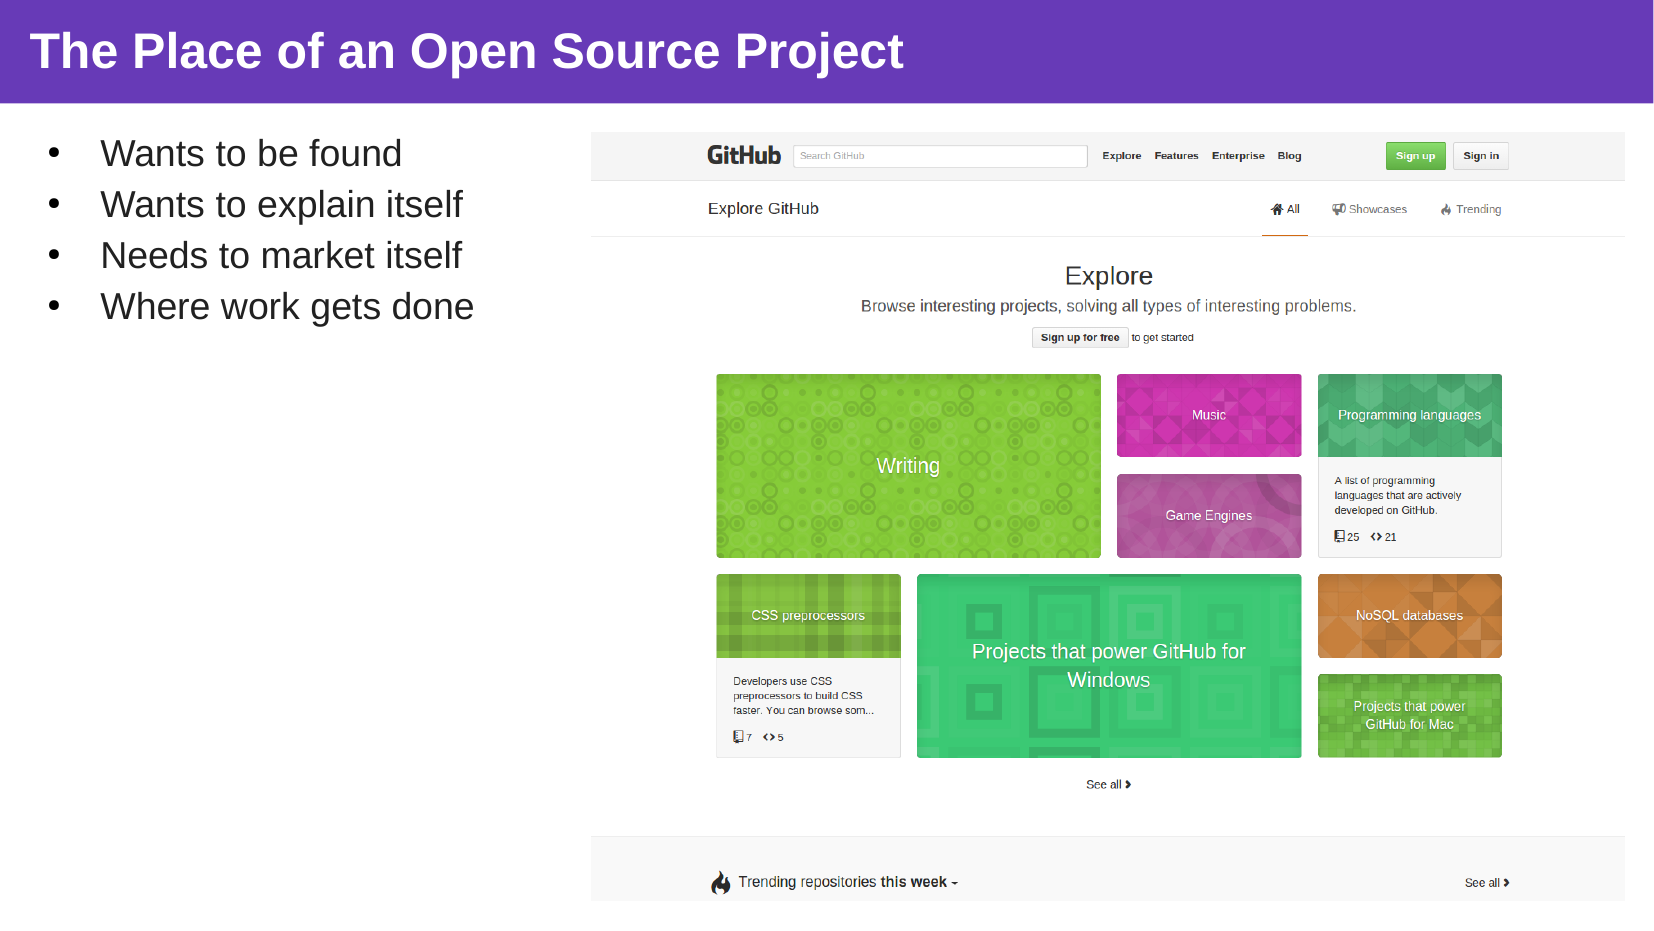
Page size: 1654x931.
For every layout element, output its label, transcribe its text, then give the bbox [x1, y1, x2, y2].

list Wants to be found Wants to explain itself Needs to market itself Where work gets done [29, 132, 591, 813]
title The Place of an Open Source Project [0, 0, 1654, 104]
picture [591, 132, 1625, 901]
